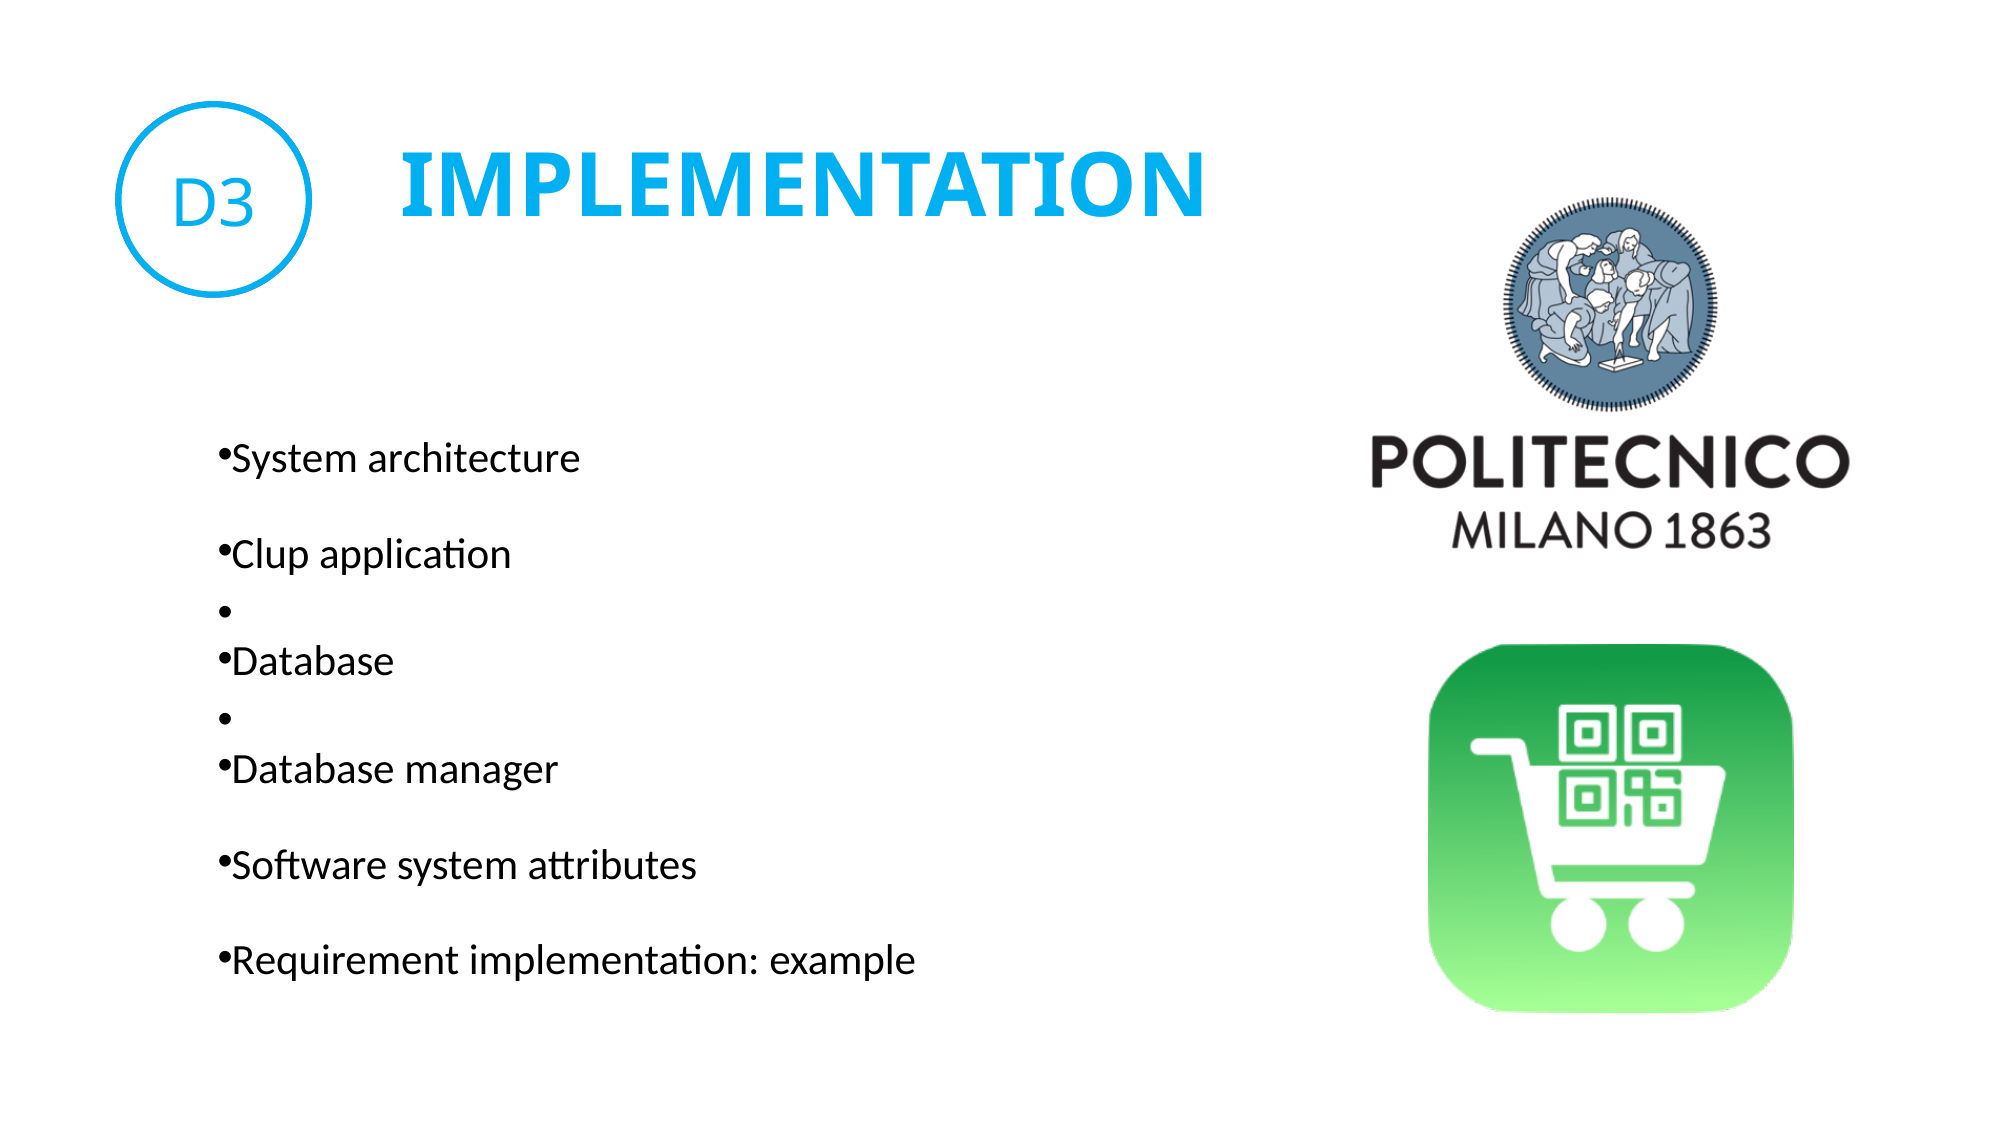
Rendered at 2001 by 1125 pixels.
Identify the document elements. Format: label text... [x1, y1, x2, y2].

list IMPLEMENTATION [385, 132, 1299, 265]
text_box D3 [118, 104, 309, 295]
text_box System architecture Clup application Database Database manager Software system attributes Requirement implementation: example [202, 372, 1218, 993]
picture [1320, 190, 1901, 553]
picture [1428, 644, 1794, 1013]
